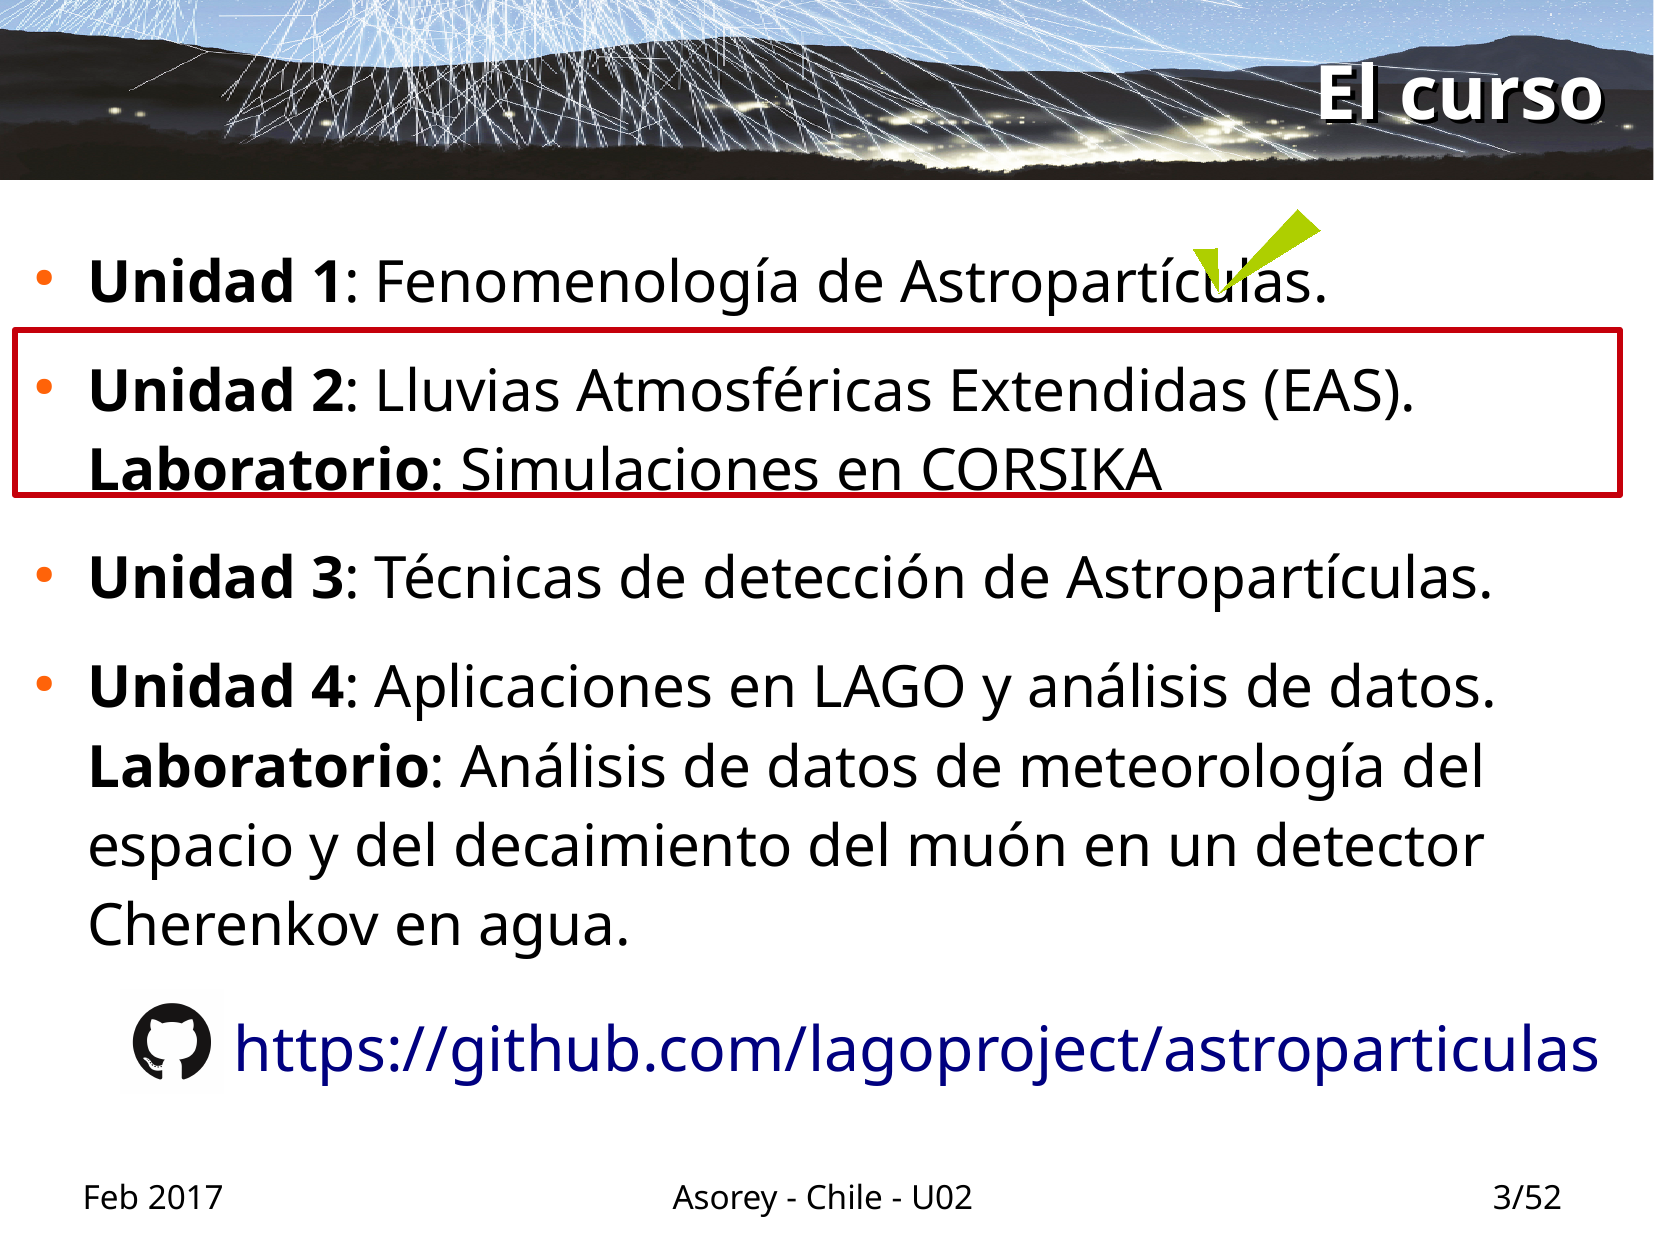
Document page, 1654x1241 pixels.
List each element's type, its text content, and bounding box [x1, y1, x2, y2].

picture [120, 989, 224, 1094]
list Unidad 1: Fenomenología de Astropartículas. Unidad 2: Lluvias Atmosféricas Extendidas (EAS). Laboratorio: Simulaciones en CORSIKA Unidad 3: Técnicas de detección de Astropartículas. Unidad 4: Aplicaciones en LAGO y análisis de datos. Laboratorio: Análisis de datos de meteorología del espacio y del decaimiento del muón en un detector Cherenkov en agua. [18, 333, 1617, 492]
list https://github.com/lagoproject/astroparticulas [146, 1005, 1636, 1185]
picture [0, 0, 1654, 180]
text_box [1193, 209, 1321, 294]
title El curso [45, 15, 1606, 166]
list Unidad 1: Fenomenología de Astropartículas. Unidad 2: Lluvias Atmosféricas Extendidas (EAS). Laboratorio: Simulaciones en CORSIKA Unidad 3: Técnicas de detección de Astropartículas. Unidad 4: Aplicaciones en LAGO y análisis de datos. Laboratorio: Análisis de datos de meteorología del espacio y del decaimiento del muón en un detector Cherenkov en agua. [16, 240, 1621, 327]
list Unidad 1: Fenomenología de Astropartículas. Unidad 2: Lluvias Atmosféricas Extendidas (EAS). Laboratorio: Simulaciones en CORSIKA Unidad 3: Técnicas de detección de Astropartículas. Unidad 4: Aplicaciones en LAGO y análisis de datos. Laboratorio: Análisis de datos de meteorología del espacio y del decaimiento del muón en un detector Cherenkov en agua. [16, 498, 1621, 991]
